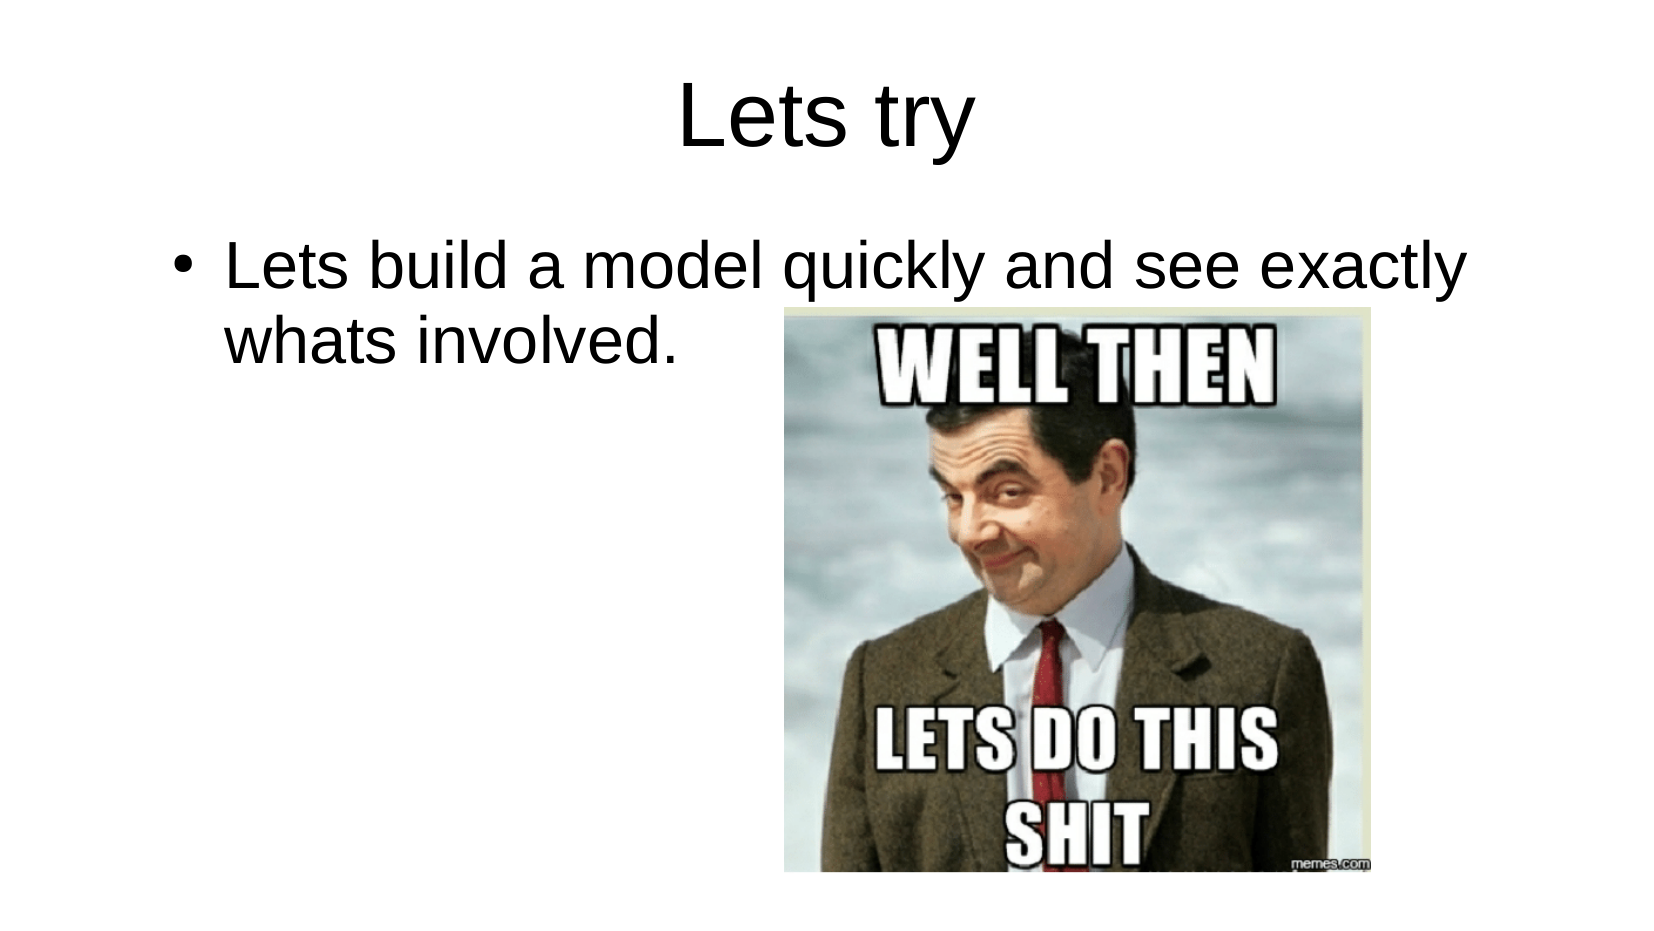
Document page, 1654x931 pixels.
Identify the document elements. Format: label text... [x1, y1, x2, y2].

title Lets try [82, 37, 1571, 193]
list Lets build a model quickly and see exactly whats involved. [153, 228, 1642, 768]
picture [784, 307, 1371, 898]
